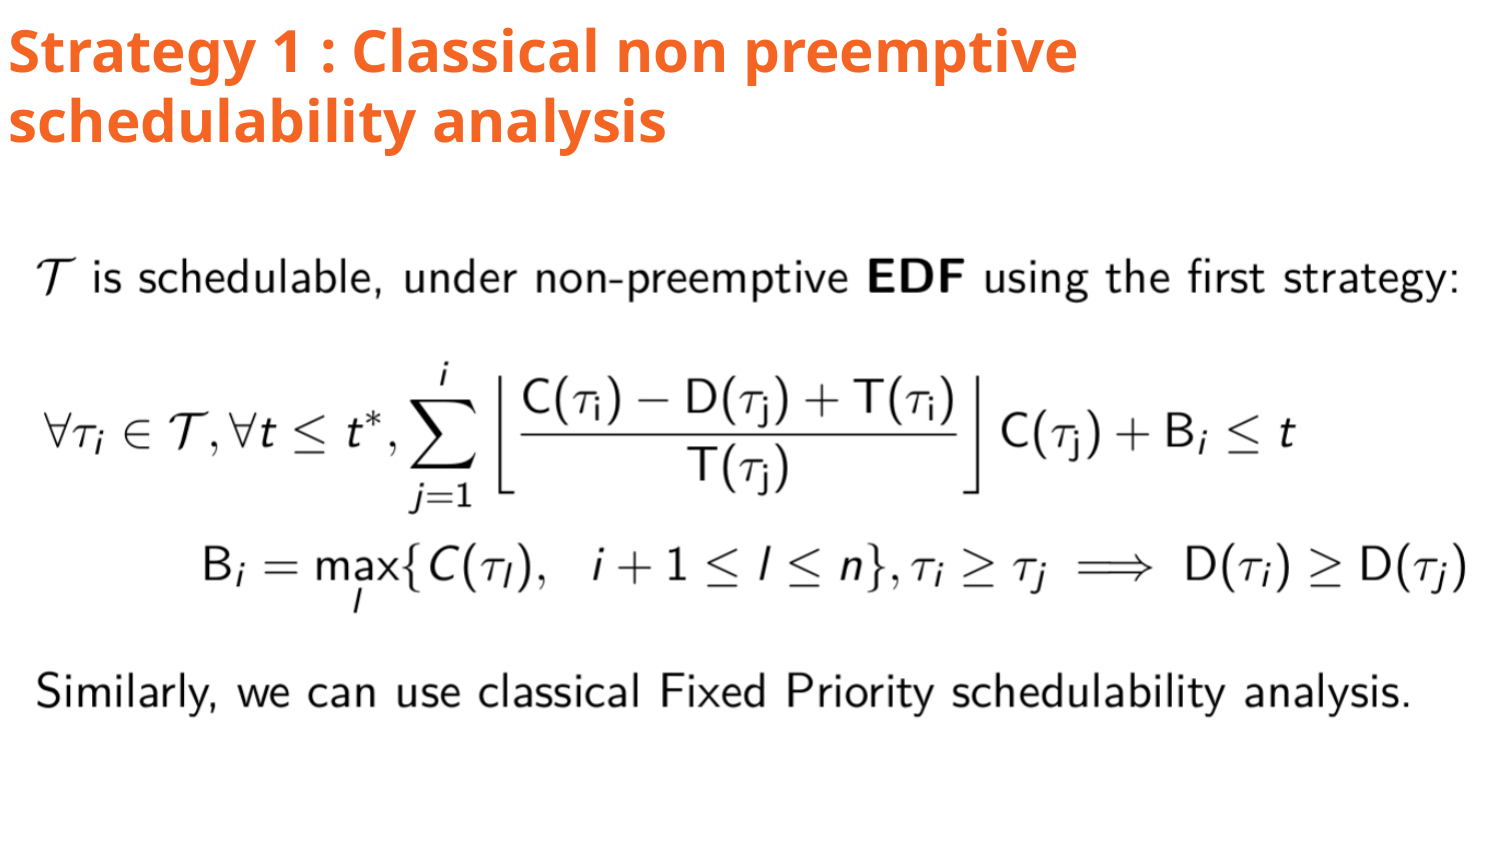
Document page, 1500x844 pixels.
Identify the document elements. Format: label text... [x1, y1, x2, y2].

picture [9, 236, 1500, 735]
title Strategy 1 : Classical non preemptive schedulability analysis [0, 0, 1500, 125]
